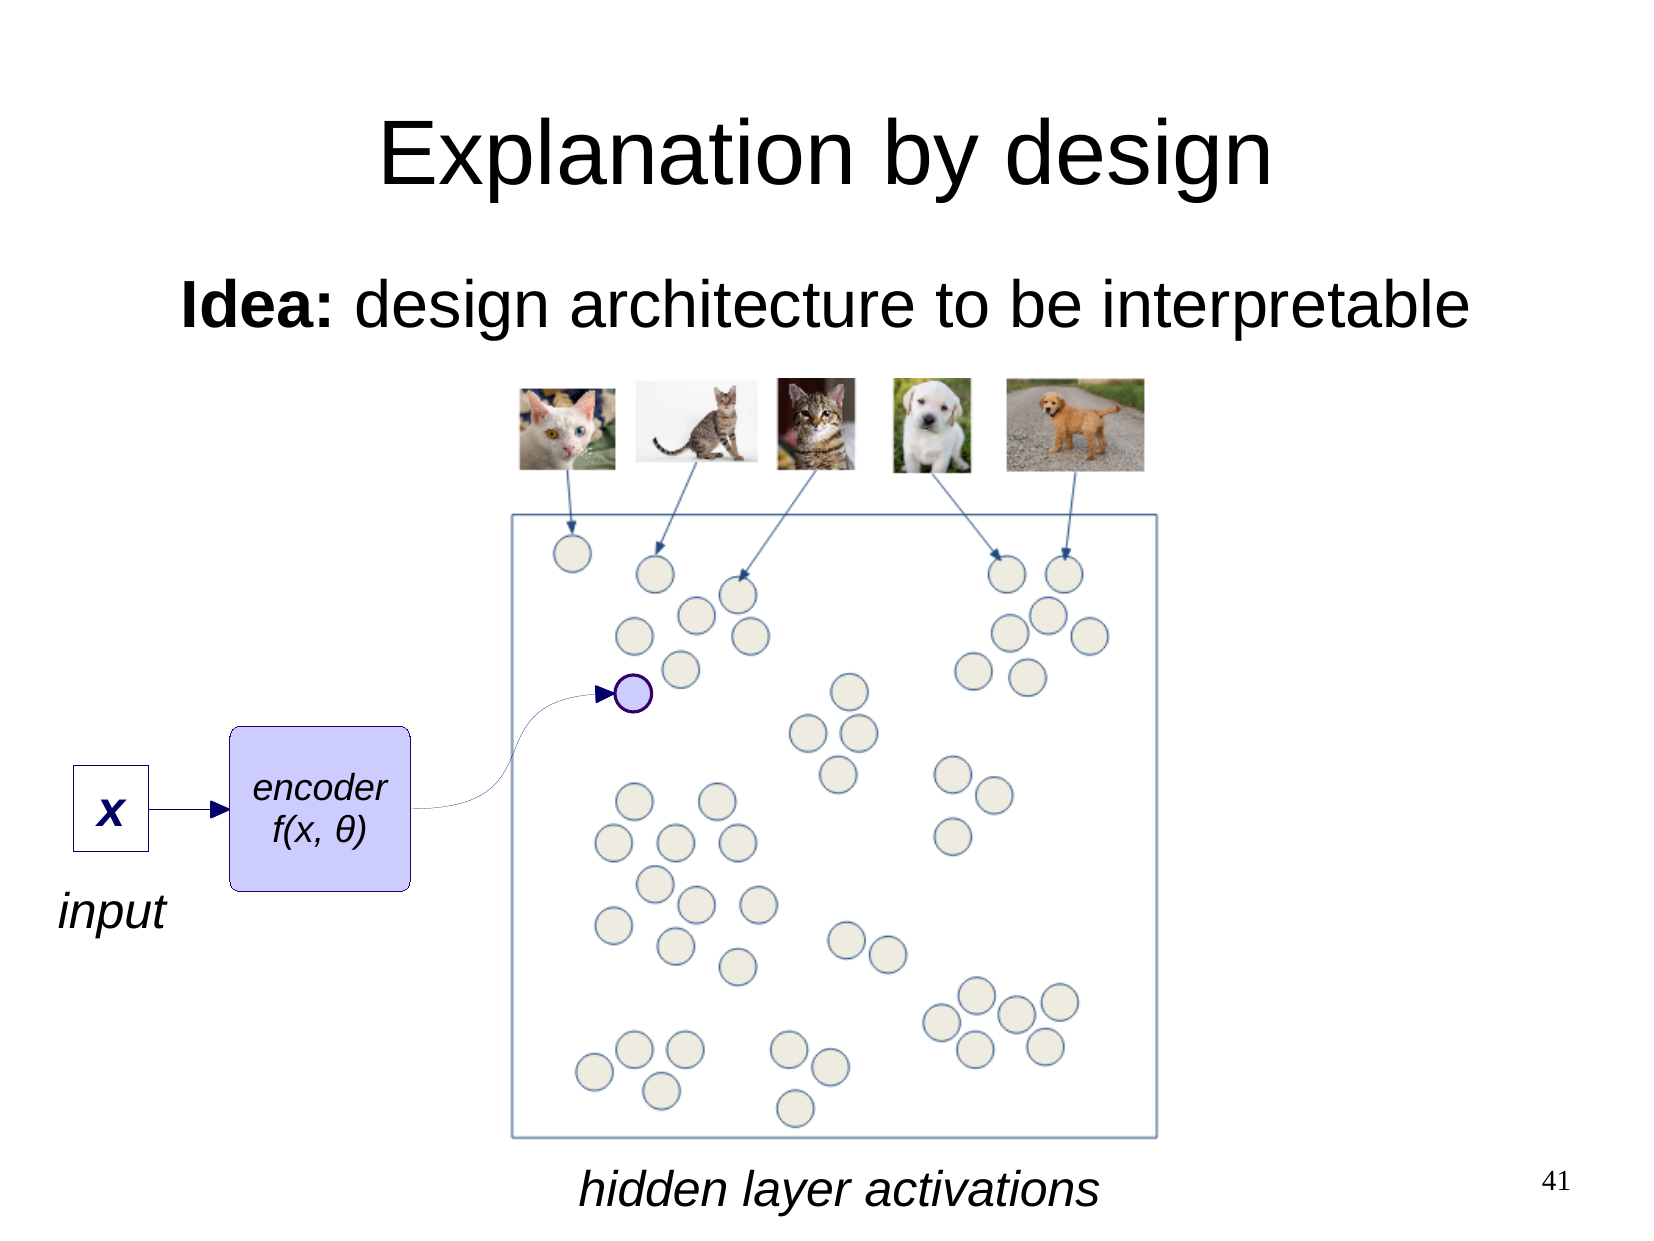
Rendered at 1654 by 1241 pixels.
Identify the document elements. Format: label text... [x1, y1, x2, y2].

text_box [615, 674, 652, 712]
text_box input [57, 836, 177, 986]
text_box x [73, 765, 149, 836]
text_box encoder f(x, θ) [229, 726, 411, 892]
picture [503, 378, 1165, 1144]
text_box hidden layer activations [412, 1114, 1268, 1241]
title Explanation by design [82, 49, 1571, 254]
subtitle Idea: design architecture to be interpretable [82, 254, 1571, 355]
